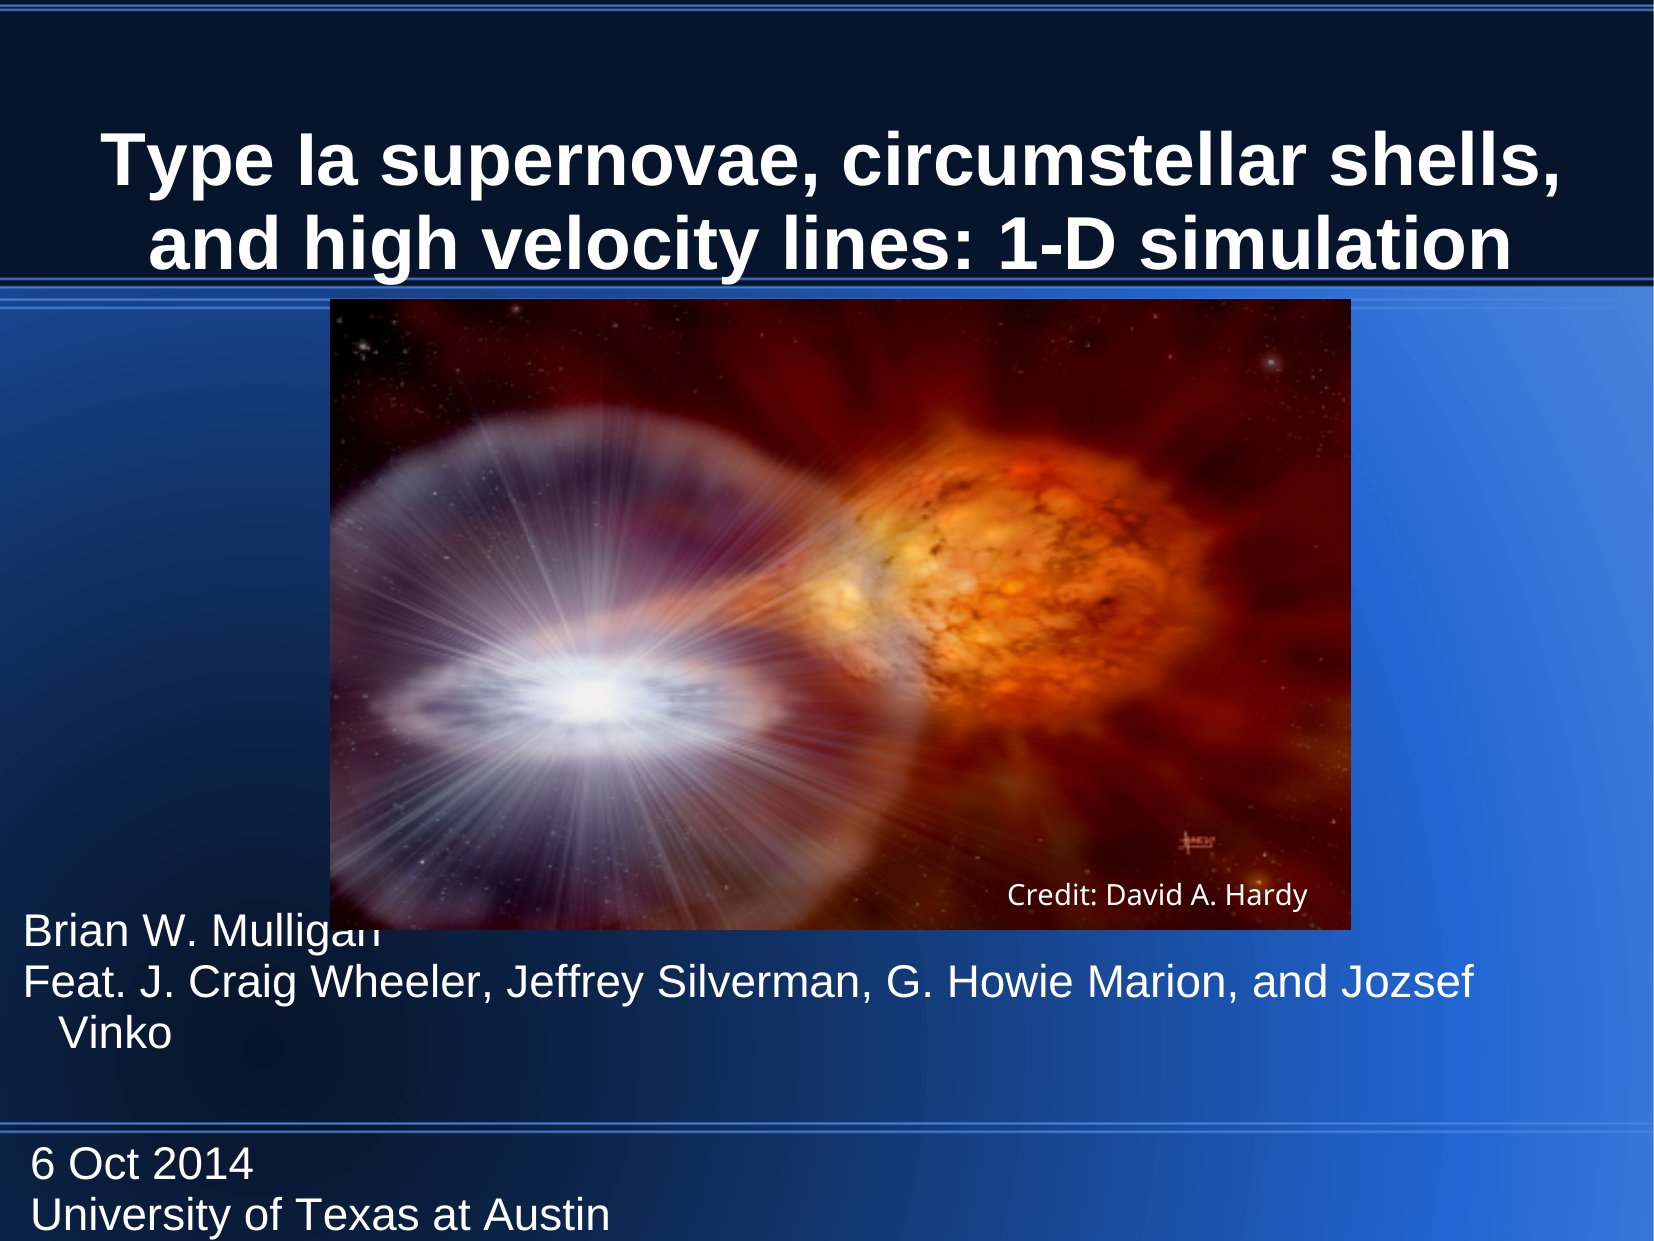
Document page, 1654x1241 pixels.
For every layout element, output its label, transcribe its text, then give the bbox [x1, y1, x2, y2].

subtitle Brian W. Mulligan Feat. J. Craig Wheeler, Jeffrey Silverman, G. Howie Marion, and Jozsef Vinko [22, 904, 1591, 1111]
text_box Credit: David A. Hardy [992, 868, 1350, 920]
picture [0, 0, 1654, 1241]
title Type Ia supernovae, circumstellar shells, and high velocity lines: 1-D simulation [87, 97, 1576, 305]
text_box 6 Oct 2014 University of Texas at Austin [30, 1137, 1546, 1241]
